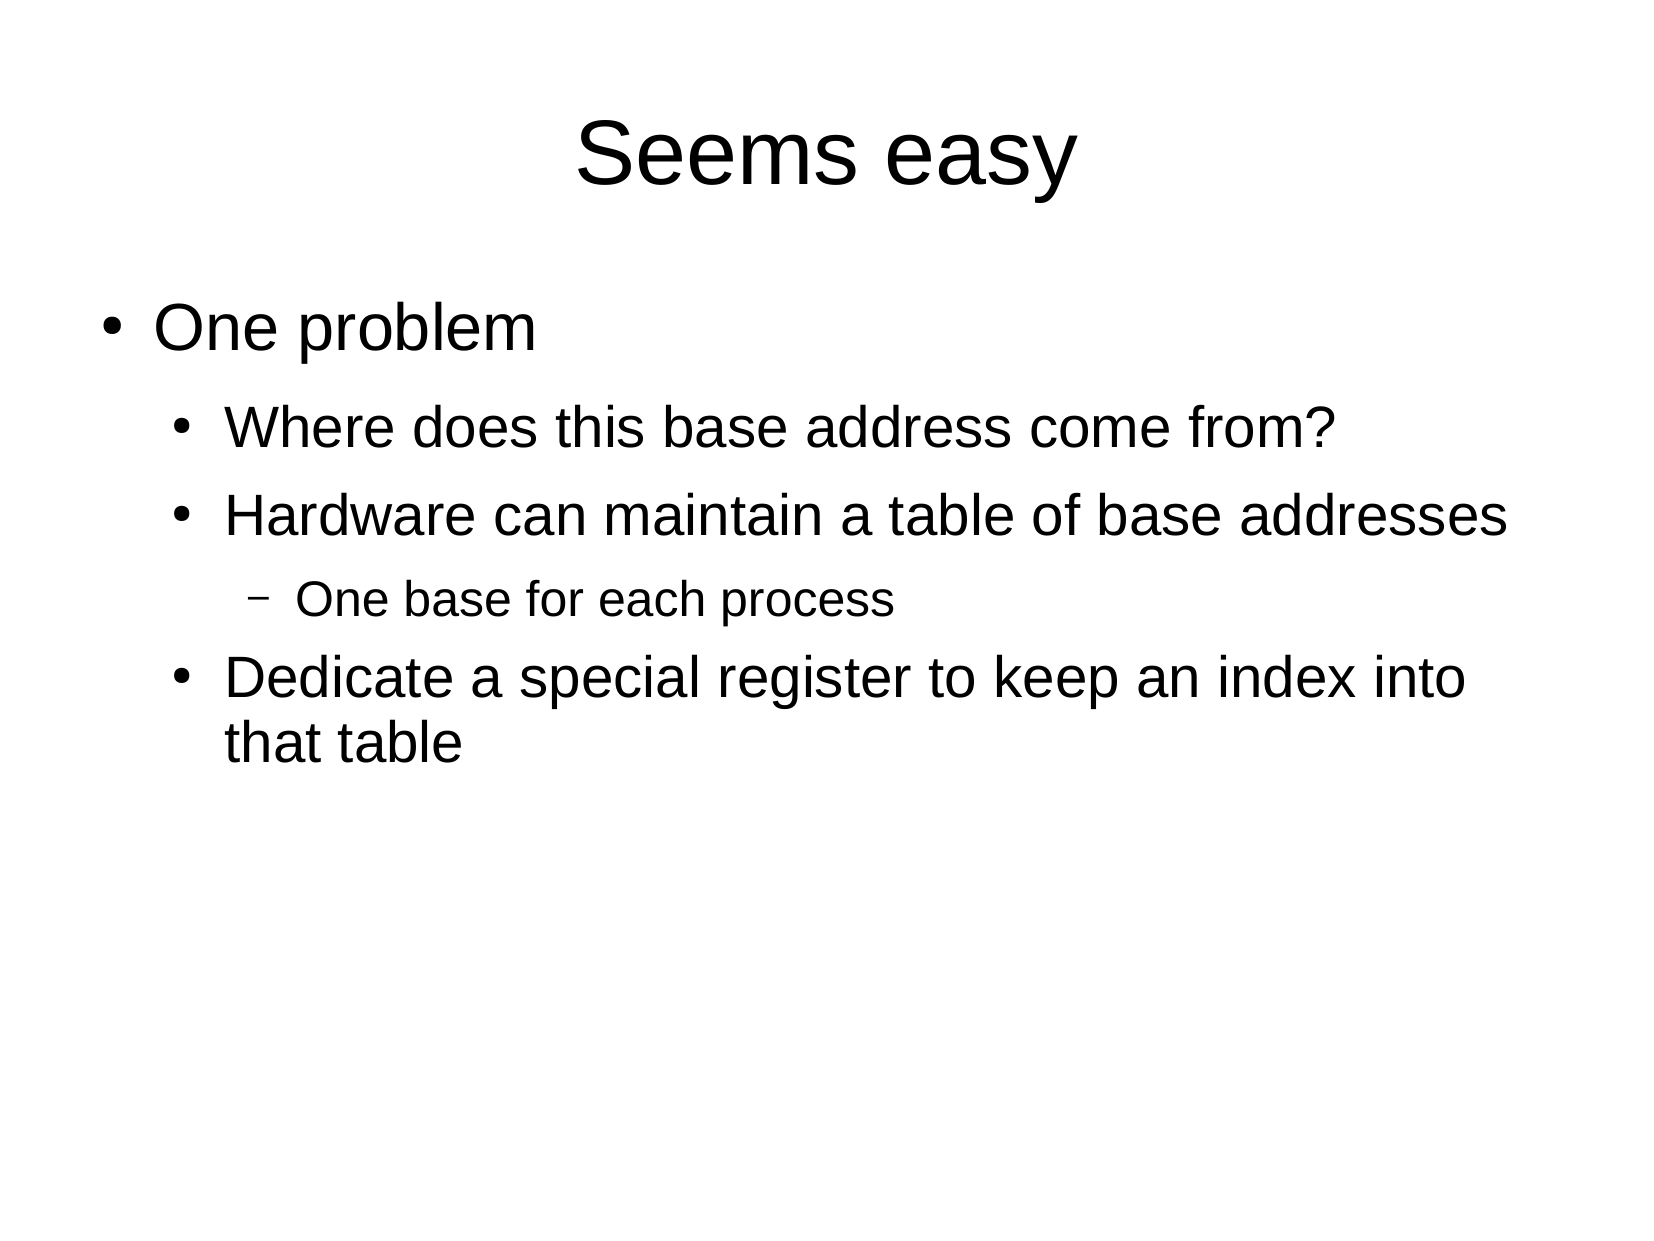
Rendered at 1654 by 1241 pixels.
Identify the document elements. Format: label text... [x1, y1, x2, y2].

list One problem Where does this base address come from? Hardware can maintain a table of base addresses One base for each process Dedicate a special register to keep an index into that table [82, 290, 1571, 1163]
title Seems easy [82, 49, 1571, 257]
